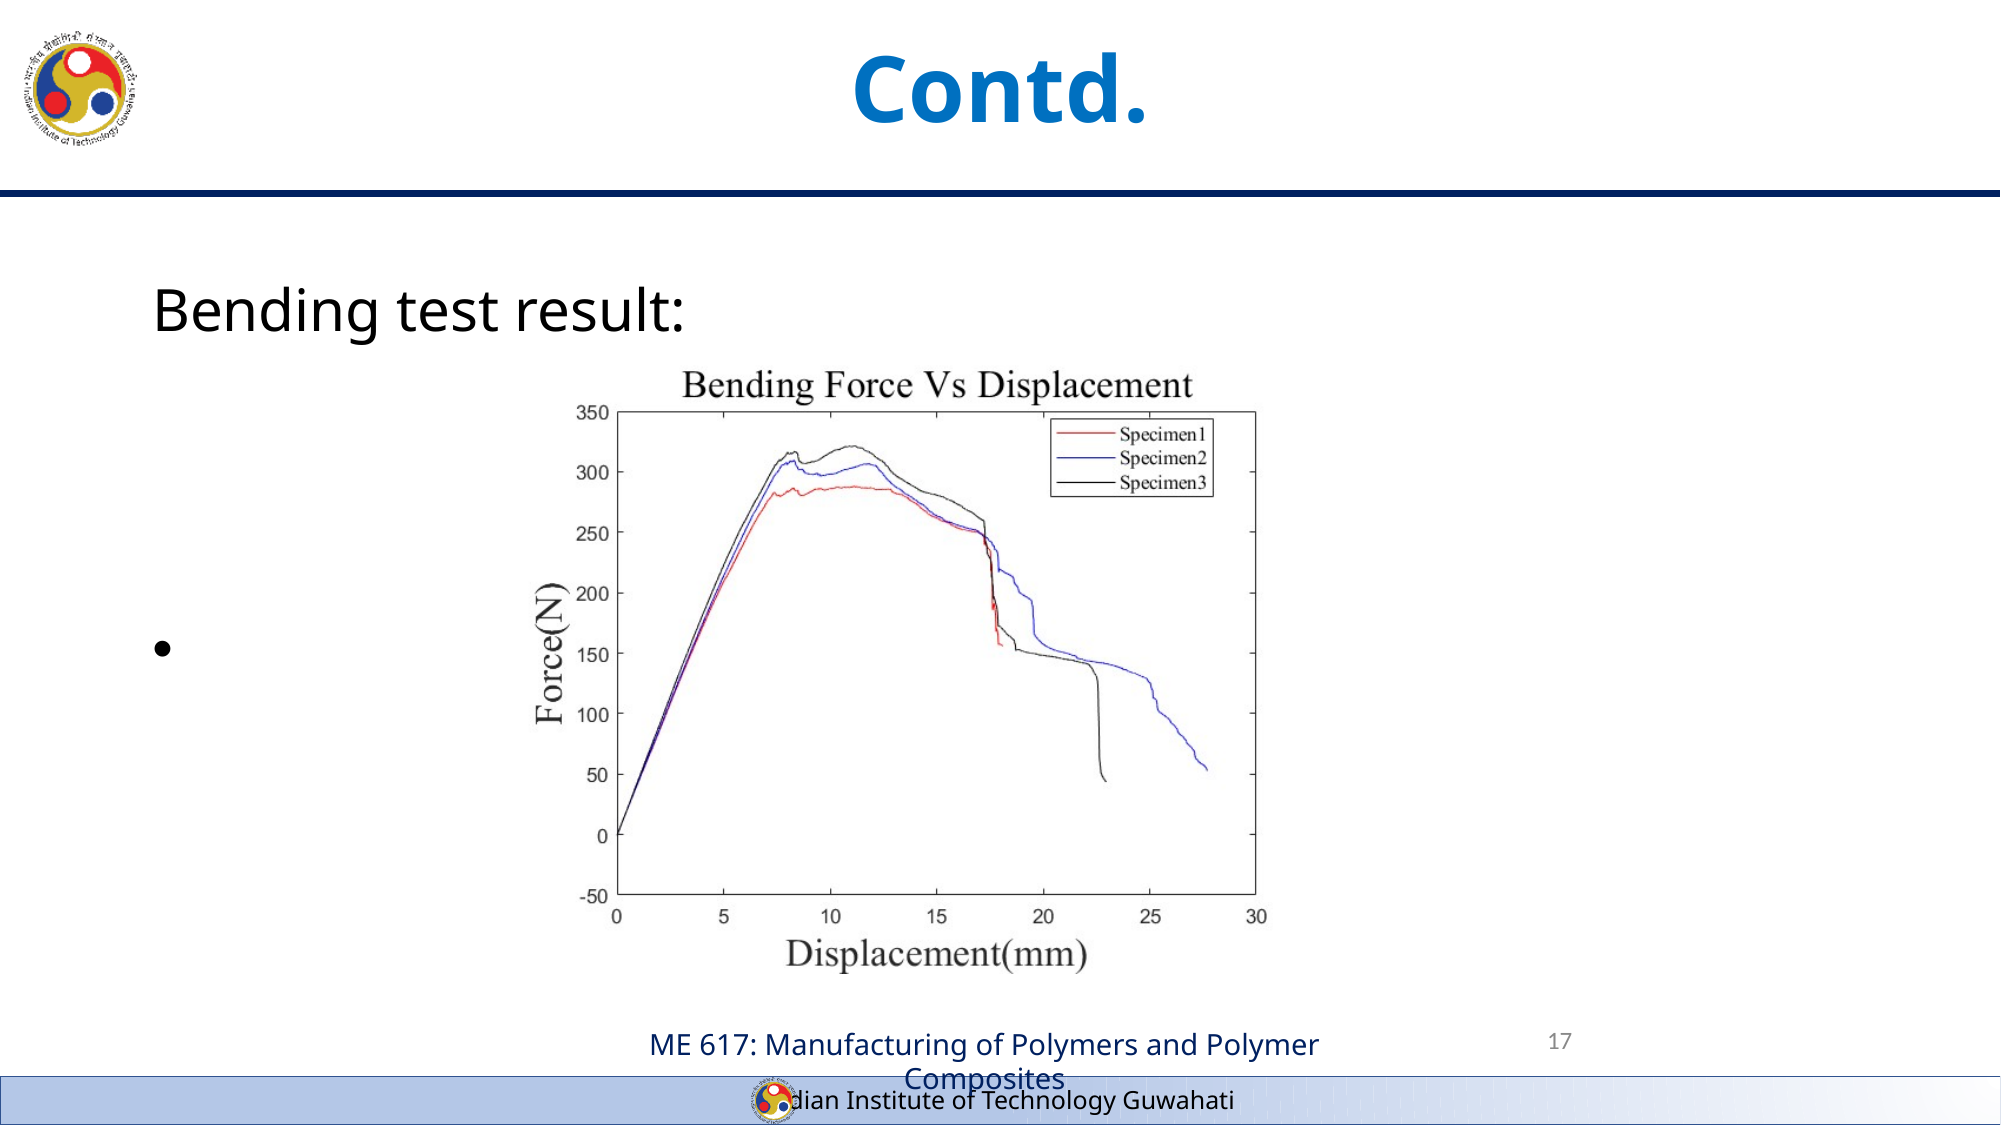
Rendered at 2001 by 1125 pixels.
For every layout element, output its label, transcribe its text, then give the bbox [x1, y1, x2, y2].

text_box [1531, 1009, 1982, 1070]
picture [510, 356, 1334, 974]
title Contd. [137, 36, 1863, 155]
list Bending test result: [137, 274, 1863, 988]
